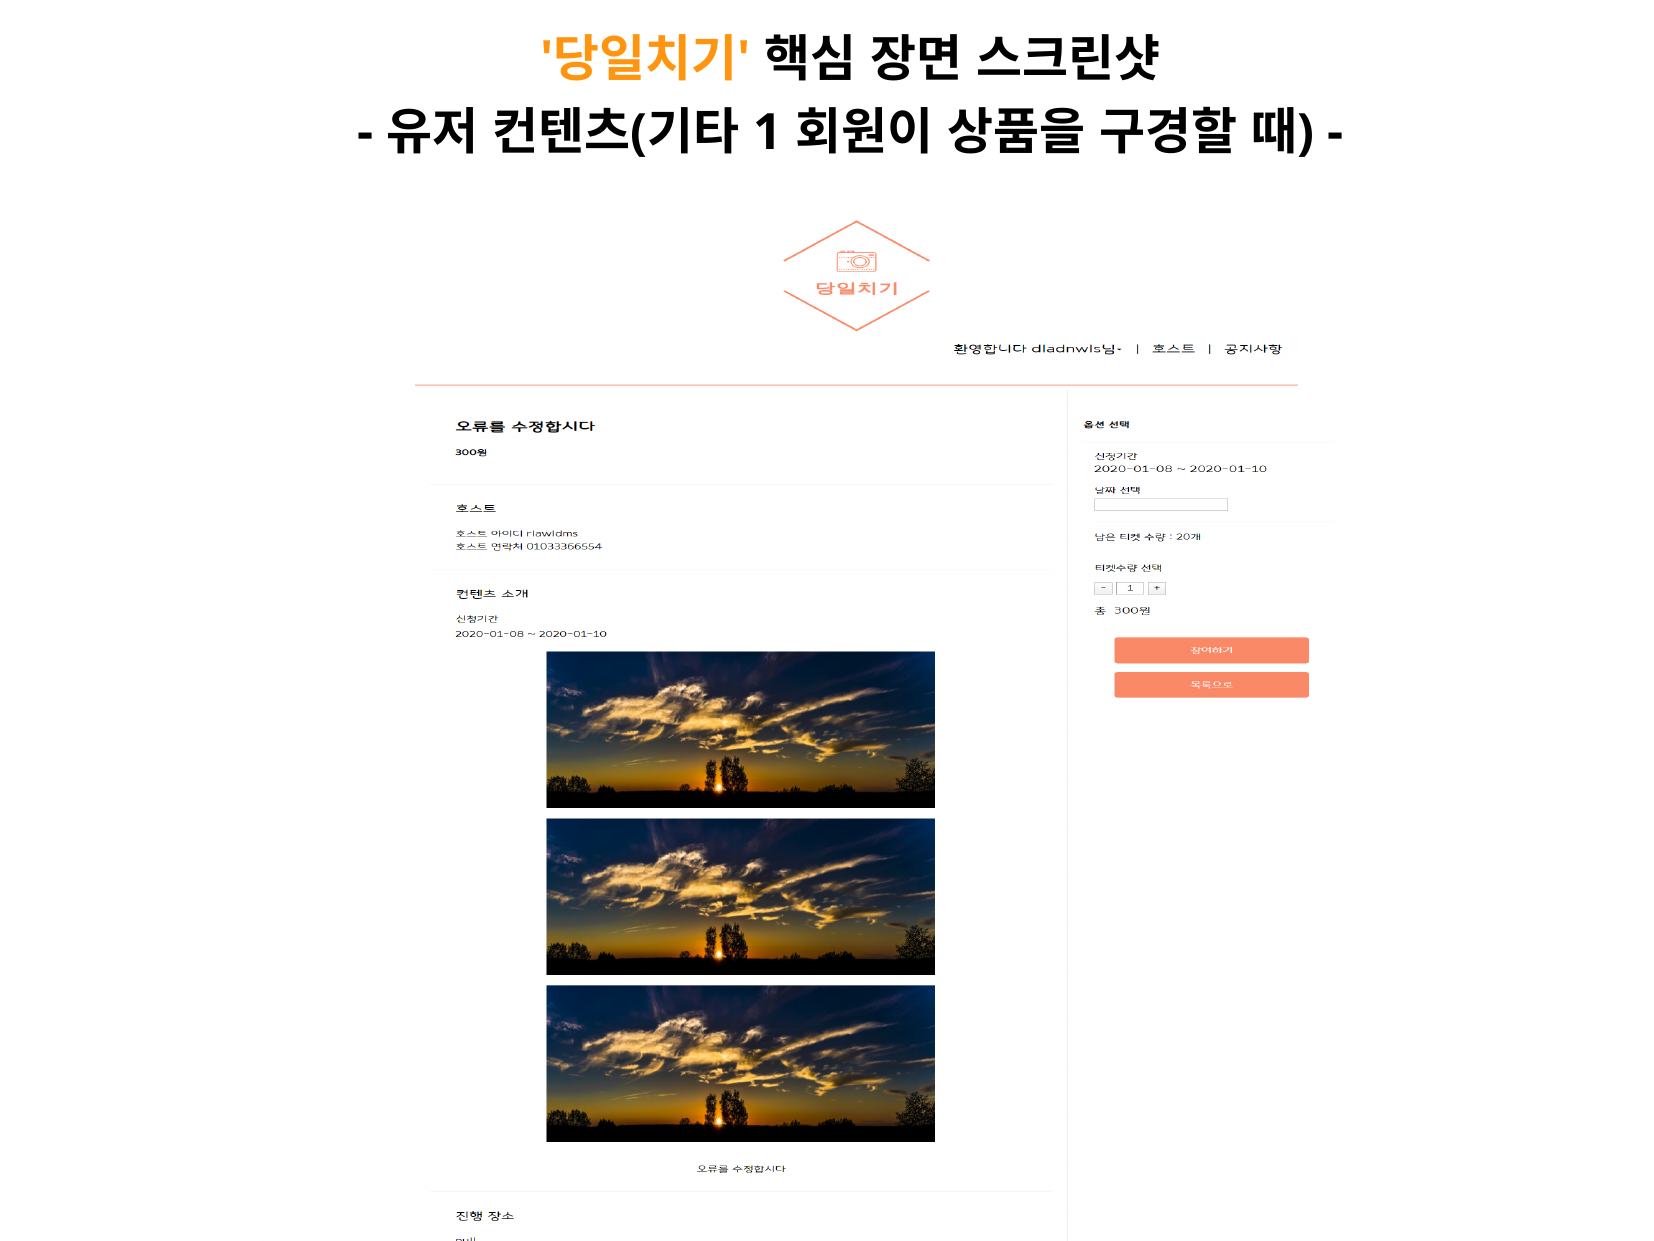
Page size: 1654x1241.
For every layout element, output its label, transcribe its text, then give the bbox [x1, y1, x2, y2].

title '당일치기' 핵심 장면 스크린샷 - 유저 컨텐츠(기타 1 회원이 상품을 구경할 때) - [106, 0, 1595, 196]
picture [259, 193, 1453, 1241]
